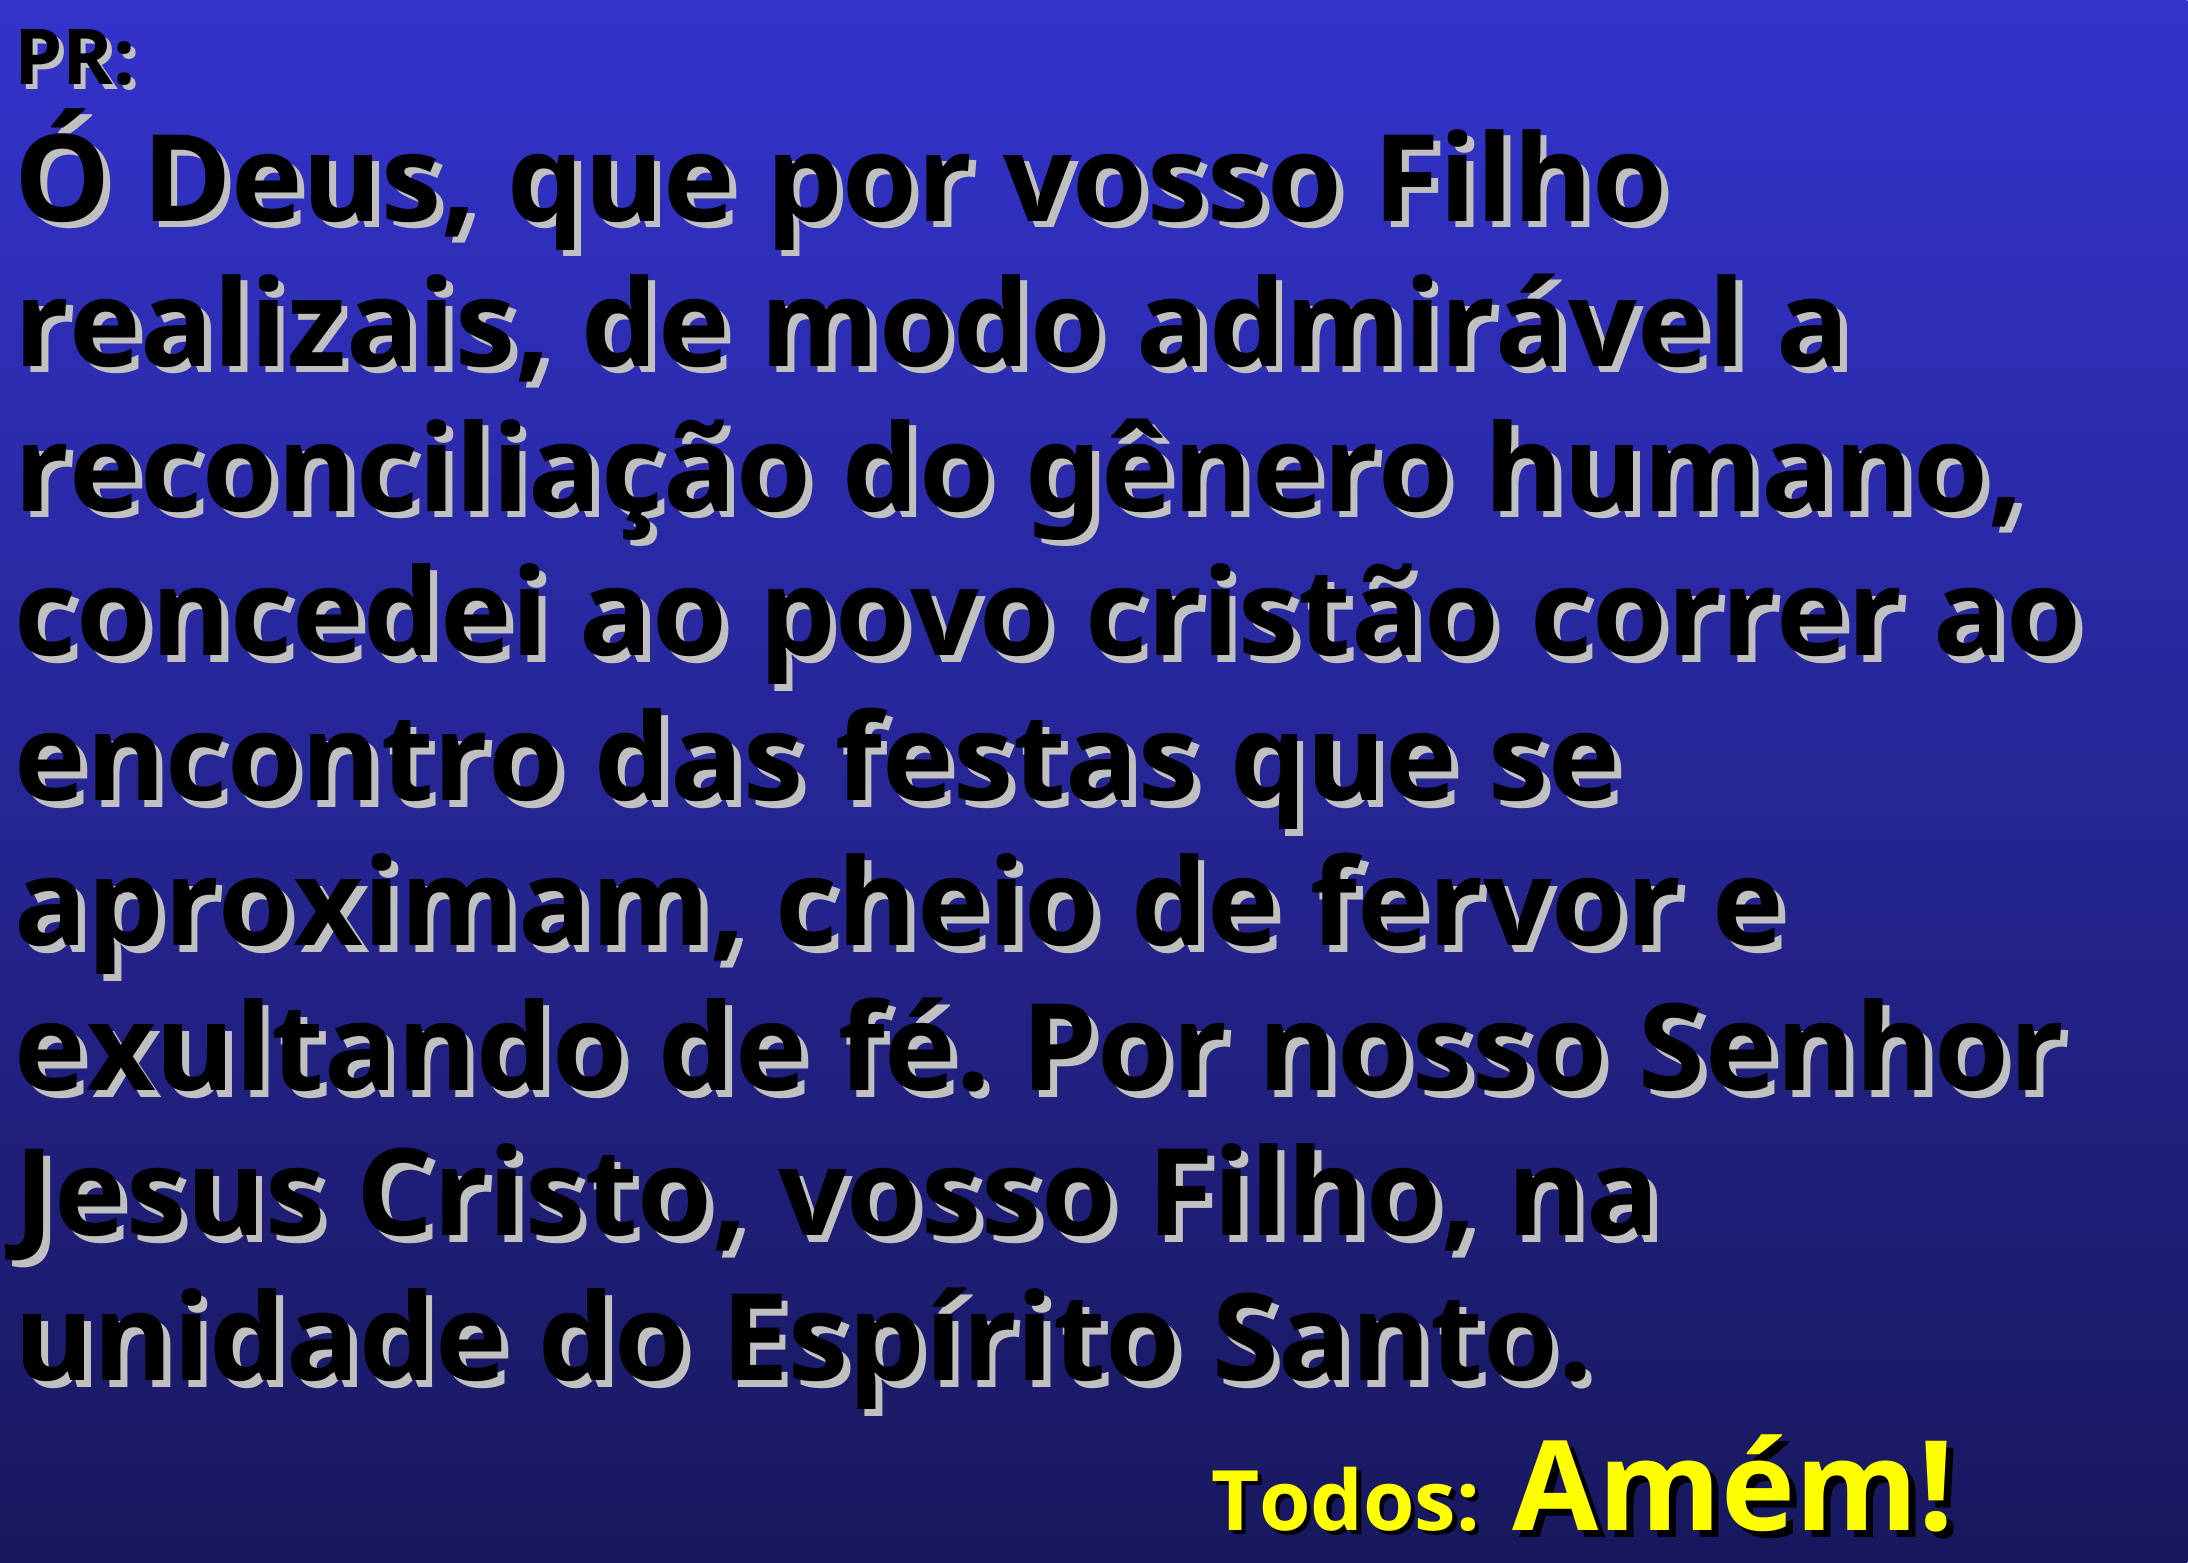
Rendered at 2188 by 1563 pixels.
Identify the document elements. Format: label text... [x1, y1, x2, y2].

text_box PR: Ó Deus, que por vosso Filho realizais, de modo admirável a reconciliação do gênero humano, concedei ao povo cristão correr ao encontro das festas que se aproximam, cheio de fervor e exultando de fé. Por nosso Senhor Jesus Cristo, vosso Filho, na unidade do Espírito Santo. Todos: Amém! [0, 0, 2188, 1563]
